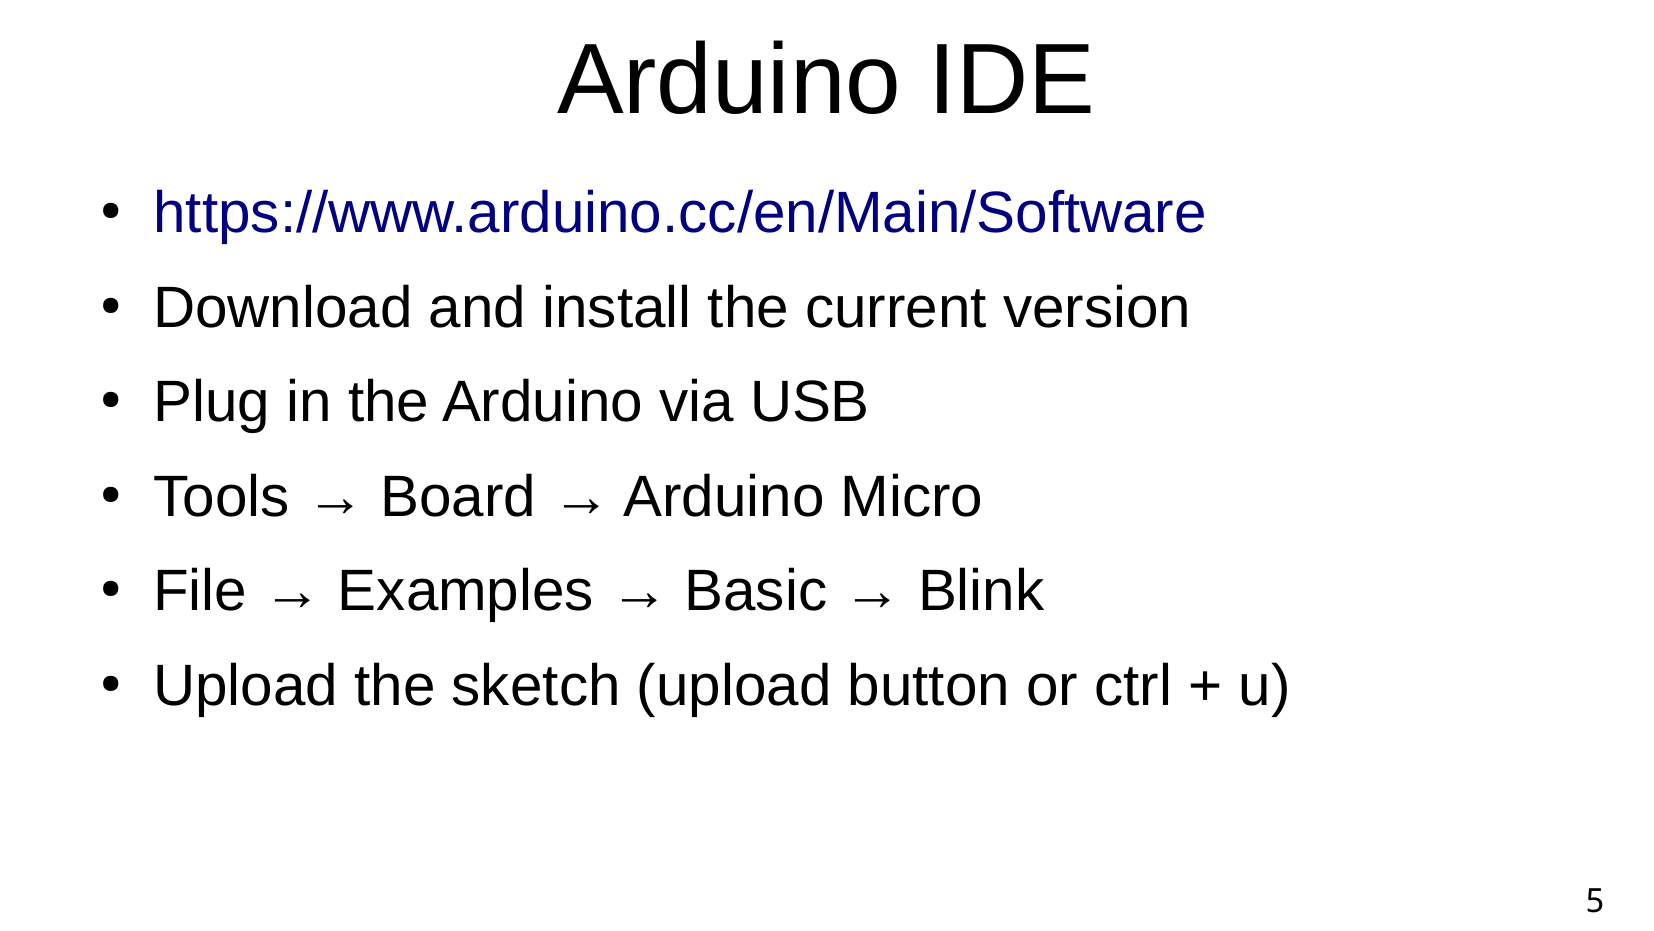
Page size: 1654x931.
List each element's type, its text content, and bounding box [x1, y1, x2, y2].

title Arduino IDE [82, 1, 1571, 157]
list https://www.arduino.cc/en/Main/Software Download and install the current version Plug in the Arduino via USB Tools → Board → Arduino Micro File → Examples → Basic → Blink Upload the sketch (upload button or ctrl + u) [82, 180, 1571, 811]
